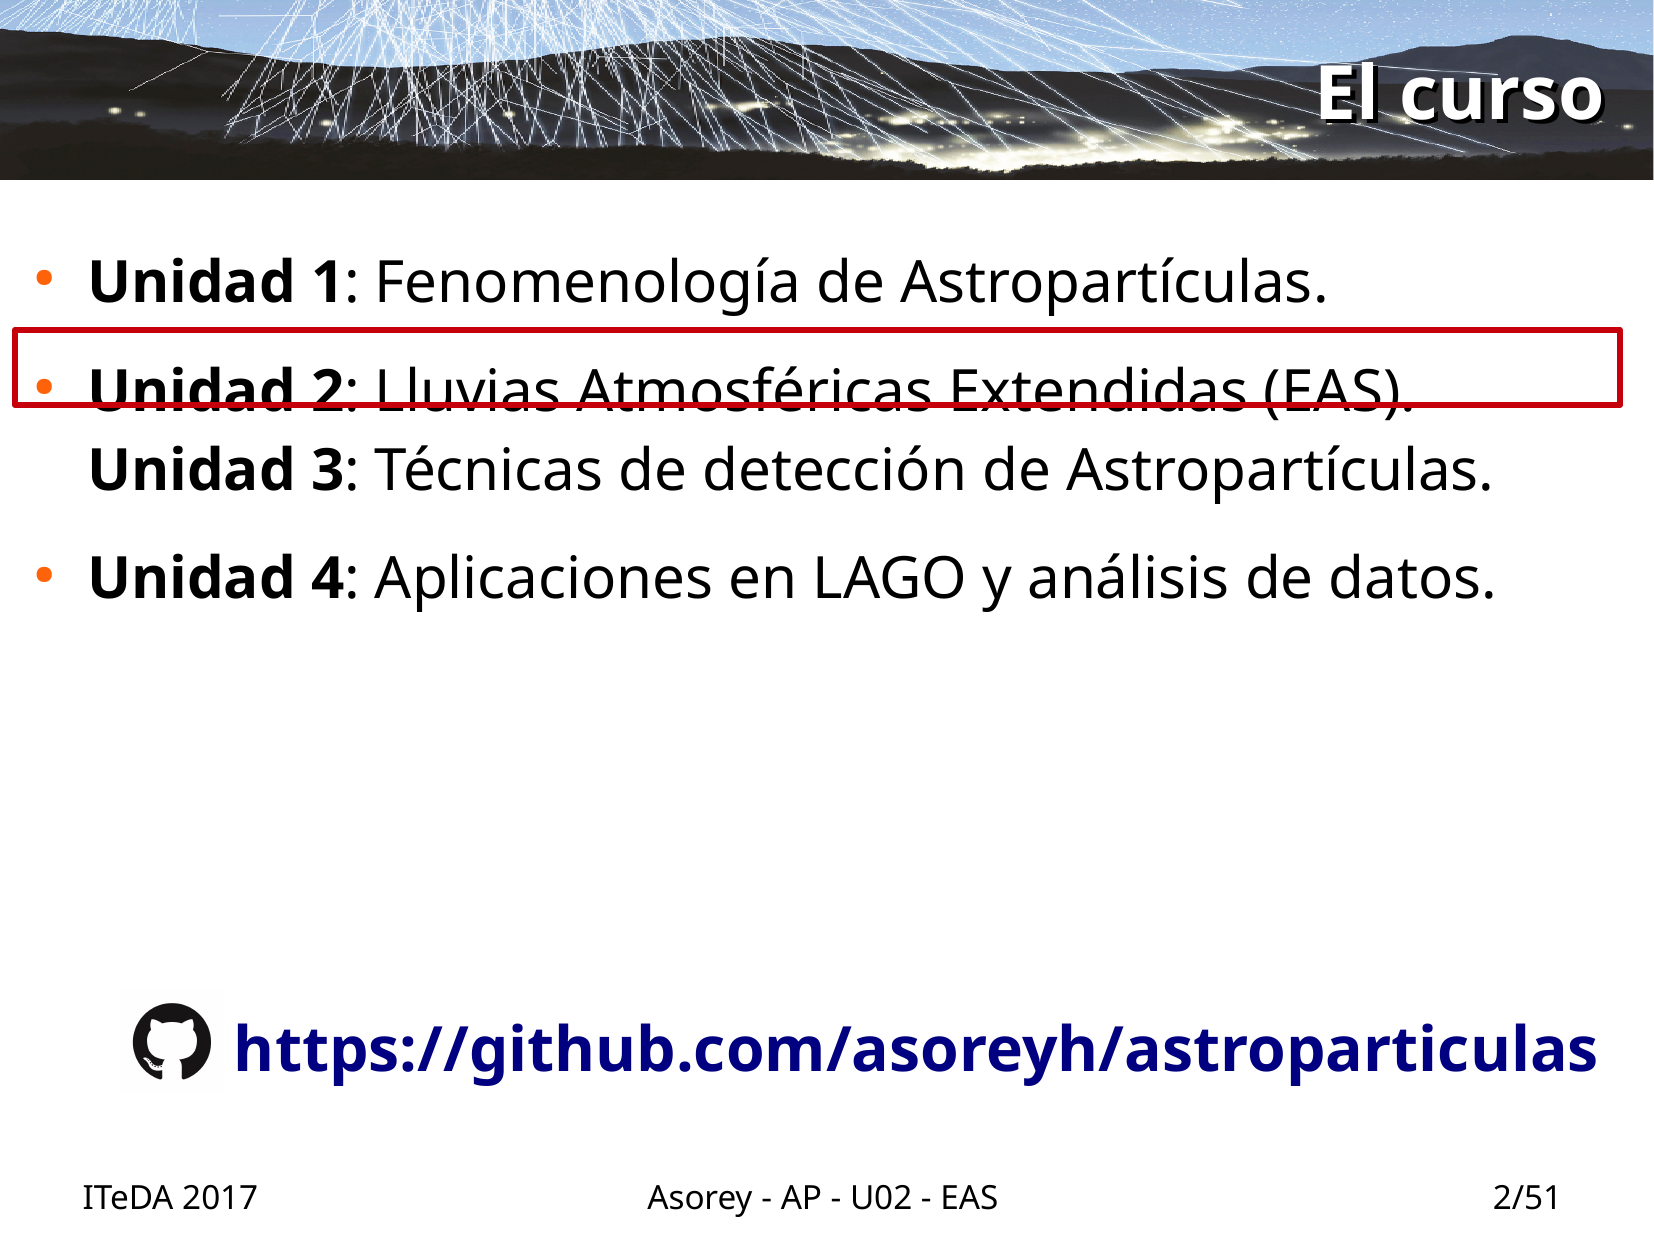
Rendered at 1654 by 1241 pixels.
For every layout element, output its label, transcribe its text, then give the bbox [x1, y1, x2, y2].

list Unidad 1: Fenomenología de Astropartículas. Unidad 2: Lluvias Atmosféricas Extendidas (EAS). Unidad 3: Técnicas de detección de Astropartículas. Unidad 4: Aplicaciones en LAGO y análisis de datos. [16, 408, 1621, 991]
picture [120, 989, 224, 1094]
list https://github.com/asoreyh/astroparticulas [146, 1005, 1636, 1185]
list Unidad 1: Fenomenología de Astropartículas. Unidad 2: Lluvias Atmosféricas Extendidas (EAS). Unidad 3: Técnicas de detección de Astropartículas. Unidad 4: Aplicaciones en LAGO y análisis de datos. [18, 333, 1617, 402]
picture [0, 0, 1654, 180]
list Unidad 1: Fenomenología de Astropartículas. Unidad 2: Lluvias Atmosféricas Extendidas (EAS). Unidad 3: Técnicas de detección de Astropartículas. Unidad 4: Aplicaciones en LAGO y análisis de datos. [16, 240, 1621, 327]
title El curso [45, 15, 1606, 166]
